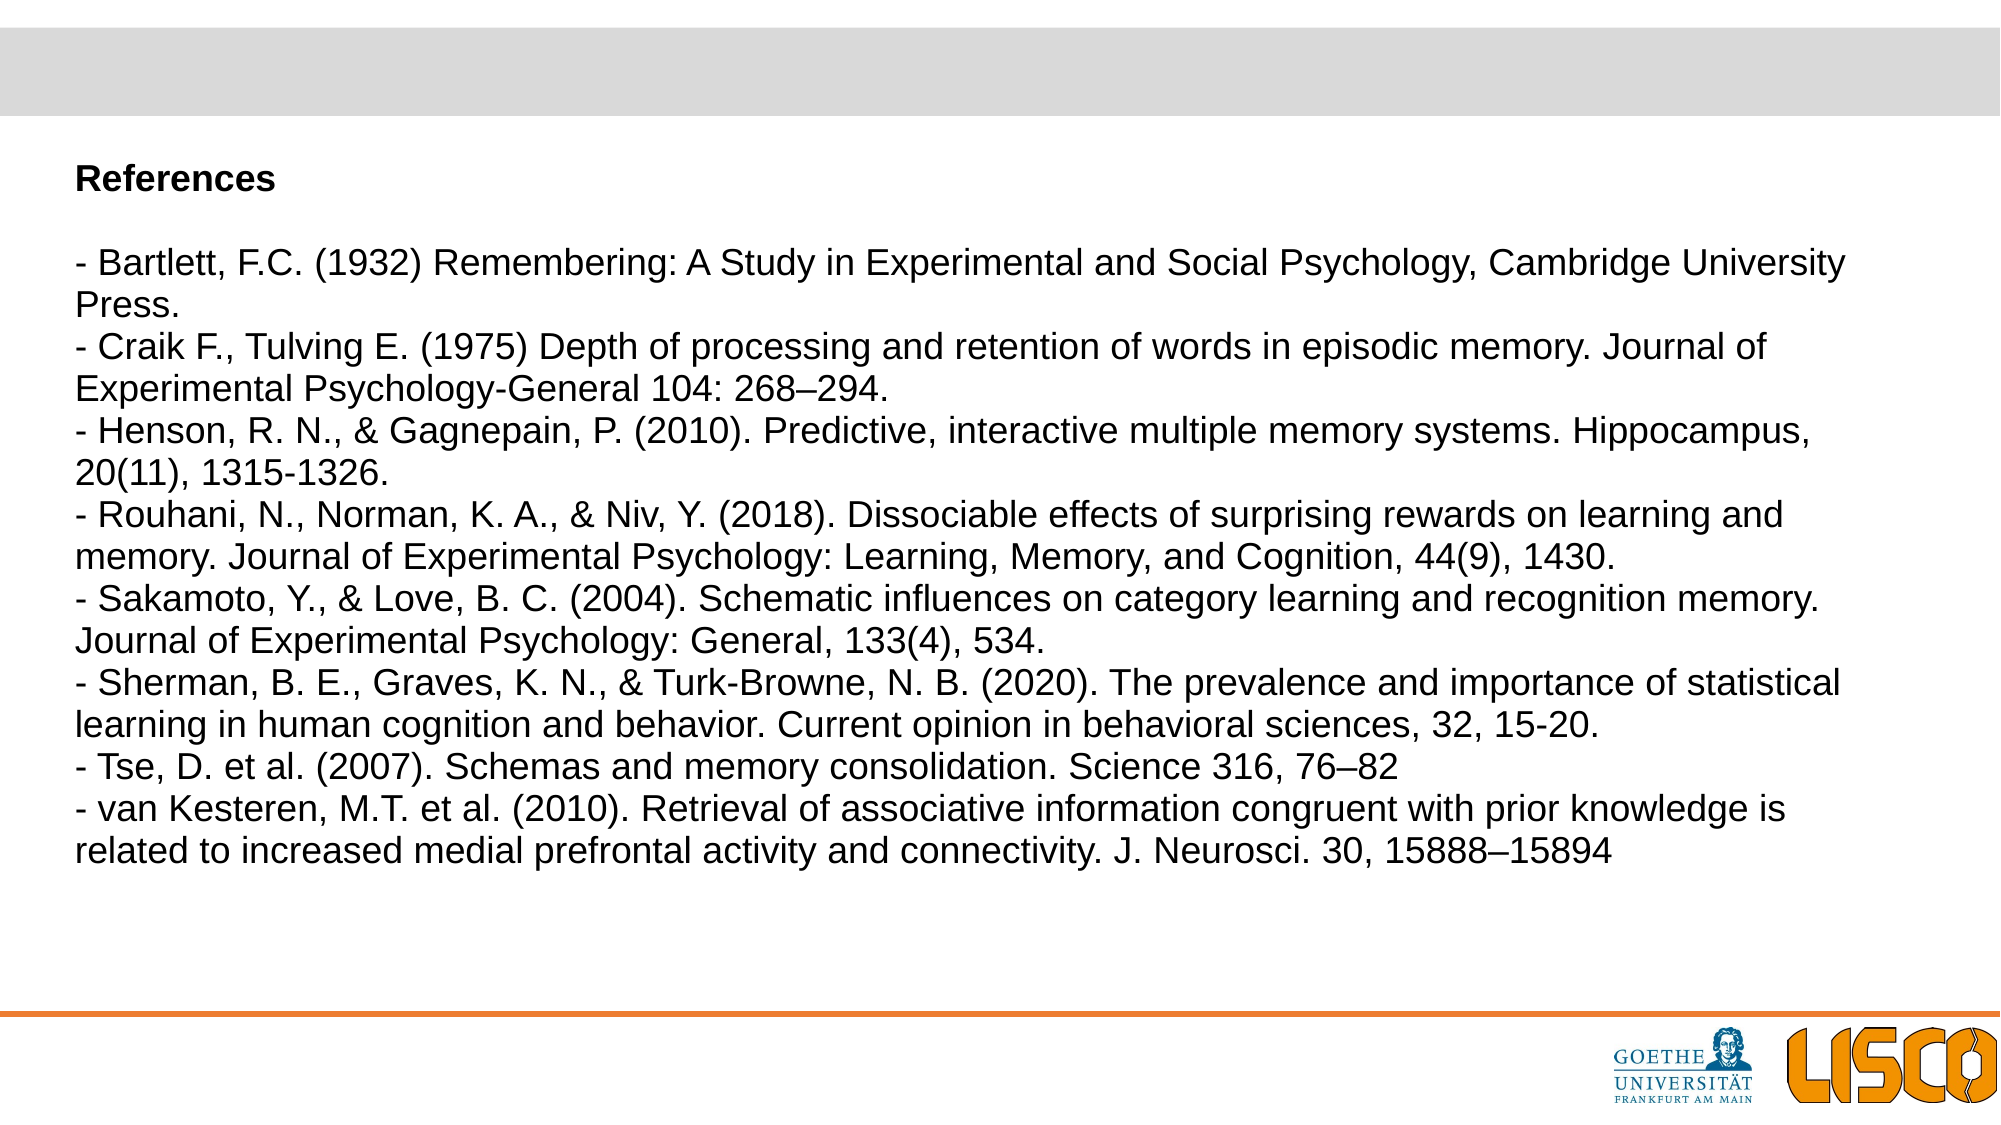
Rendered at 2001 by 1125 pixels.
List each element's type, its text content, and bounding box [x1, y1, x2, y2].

picture [1787, 1027, 1997, 1103]
text_box [0, 27, 2000, 116]
picture [1733, 1027, 1752, 1067]
text_box References - Bartlett, F.C. (1932) Remembering: A Study in Experimental and Social Psychology, Cambridge University Press. - Craik F., Tulving E. (1975) Depth of processing and retention of words in episodic memory. Journal of Experimental Psychology-General 104: 268–294. - Henson, R. N., & Gagnepain, P. (2010). Predictive, interactive multiple memory systems. Hippocampus, 20(11), 1315-1326. - Rouhani, N., Norman, K. A., & Niv, Y. (2018). Dissociable effects of surprising rewards on learning and memory. Journal of Experimental Psychology: Learning, Memory, and Cognition, 44(9), 1430. - Sakamoto, Y., & Love, B. C. (2004). Schematic influences on category learning and recognition memory. Journal of Experimental Psychology: General, 133(4), 534. - Sherman, B. E., Graves, K. N., & Turk-Browne, N. B. (2020). The prevalence and importance of statistical learning in human cognition and behavior. Current opinion in behavioral sciences, 32, 15-20. - Tse, D. et al. (2007). Schemas and memory consolidation. Science 316, 76–82 - van Kesteren, M.T. et al. (2010). Retrieval of associative information congruent with prior knowledge is related to increased medial prefrontal activity and connectivity. J. Neurosci. 30, 15888–15894 [60, 149, 1891, 921]
picture [1614, 1027, 1752, 1103]
